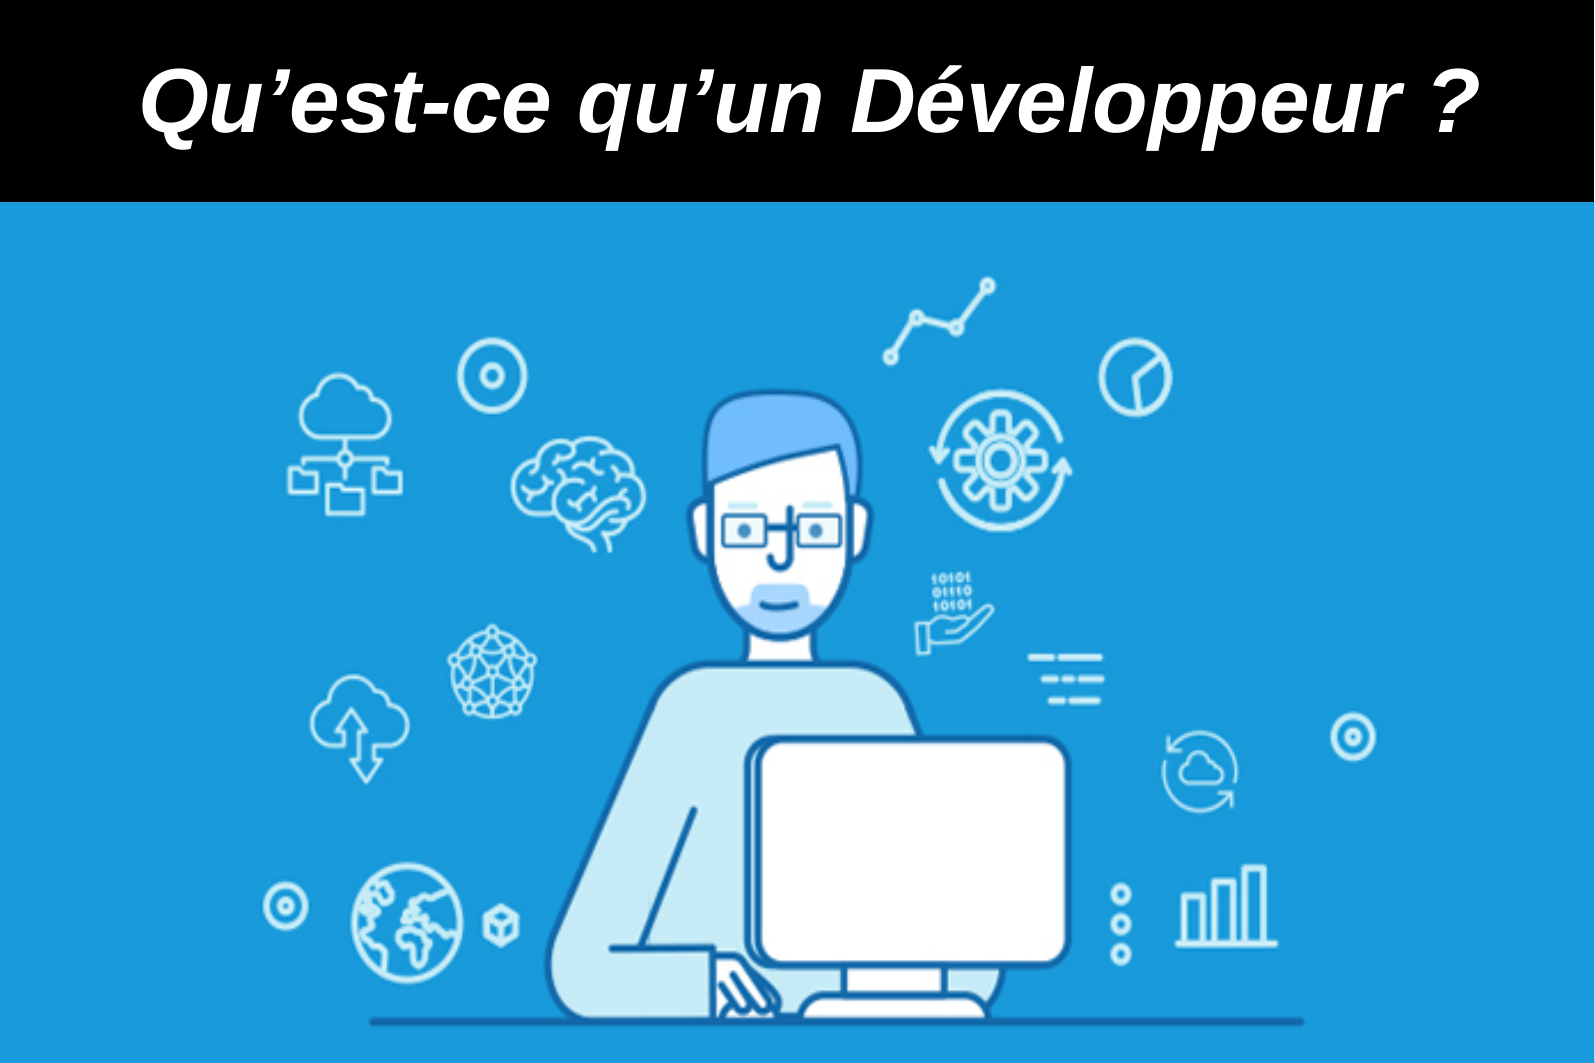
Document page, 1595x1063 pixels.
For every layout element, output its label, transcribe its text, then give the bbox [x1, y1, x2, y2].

chart [530, 464, 1065, 599]
title Qu’est-ce qu’un Développeur ? [0, 11, 1595, 190]
picture [0, 202, 1595, 1063]
